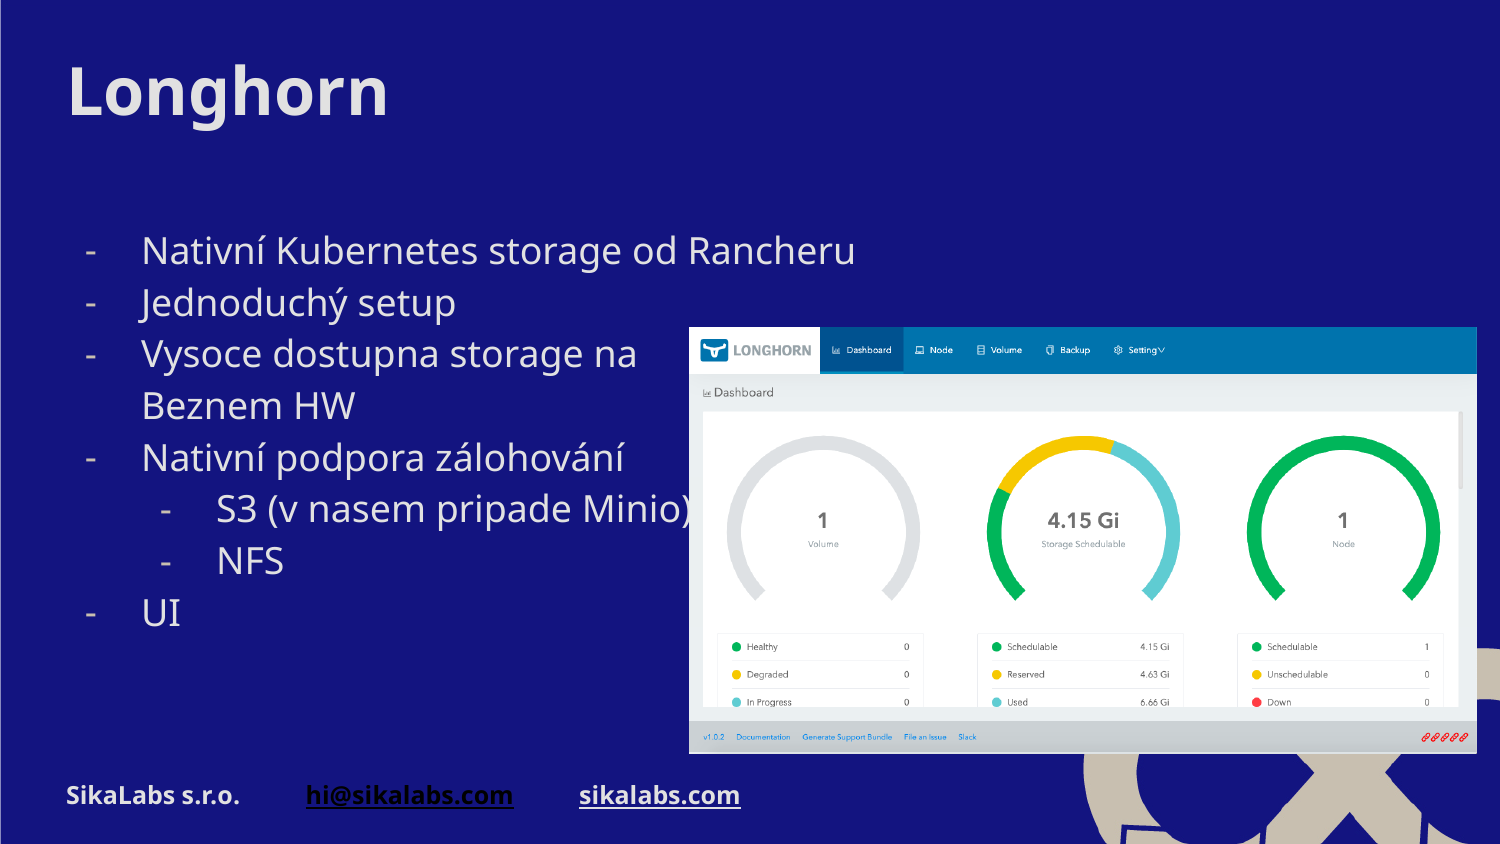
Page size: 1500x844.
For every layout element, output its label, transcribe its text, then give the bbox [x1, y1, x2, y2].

picture [0, 0, 1500, 844]
title Longhorn [51, 33, 1449, 128]
list Nativní Kubernetes storage od Rancheru Jednoduchý setup Vysoce dostupna storage na Beznem HW Nativní podpora zálohování S3 (v nasem pripade Minio) NFS UI [51, 205, 1352, 754]
